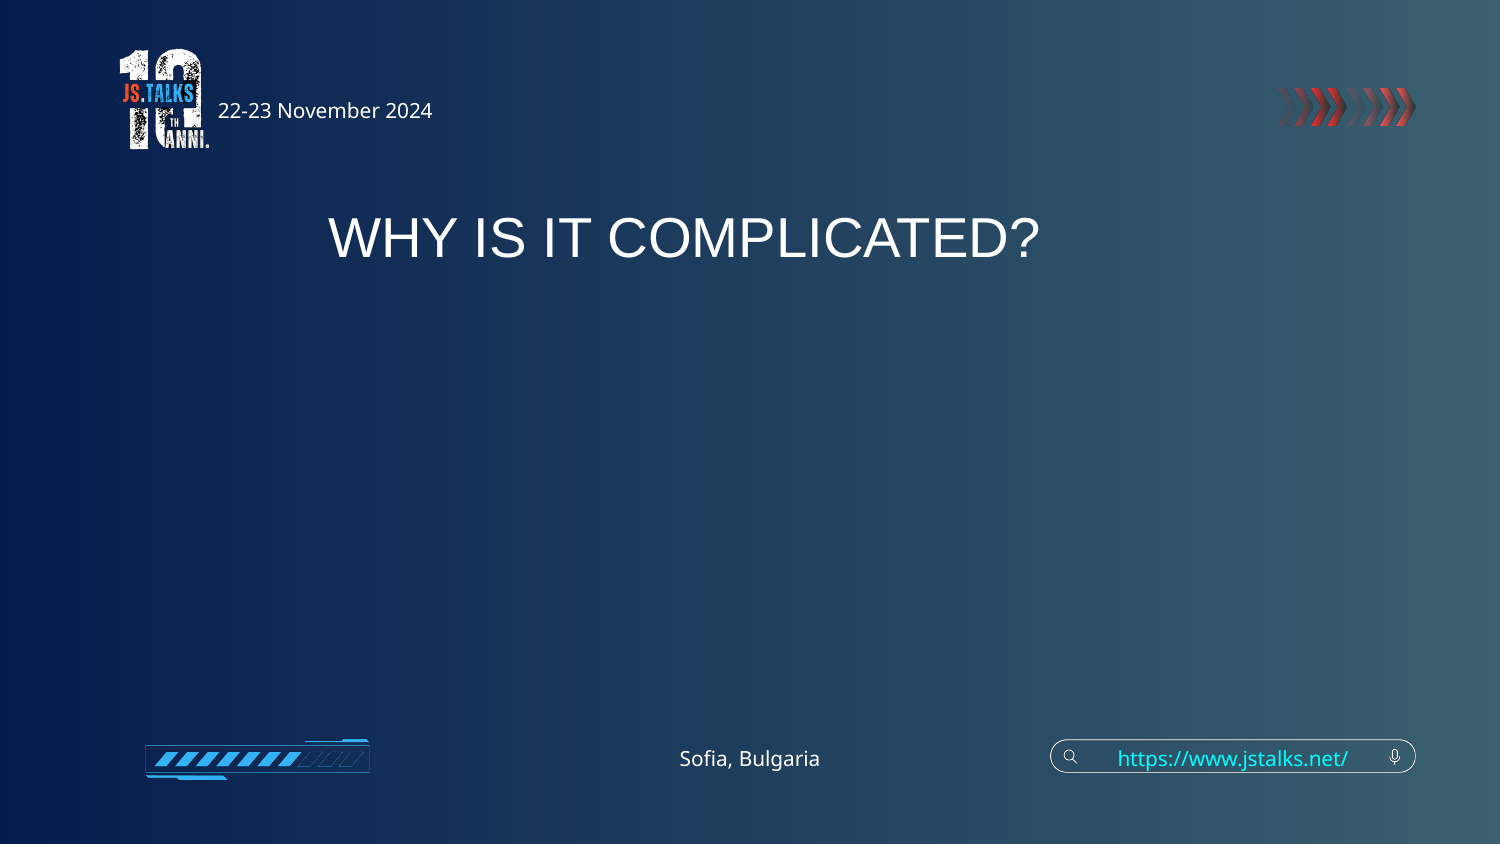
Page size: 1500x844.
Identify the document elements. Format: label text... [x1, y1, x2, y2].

text_box WHY IS IT COMPLICATED? [328, 183, 1233, 269]
text_box [1050, 739, 1416, 773]
text_box 22-23 November 2024 [217, 95, 507, 123]
text_box https://www.jstalks.net/ [1103, 744, 1362, 772]
text_box [1277, 88, 1416, 126]
text_box Sofia, Bulgaria [654, 744, 846, 772]
text_box [65, 0, 258, 231]
text_box [145, 739, 370, 780]
